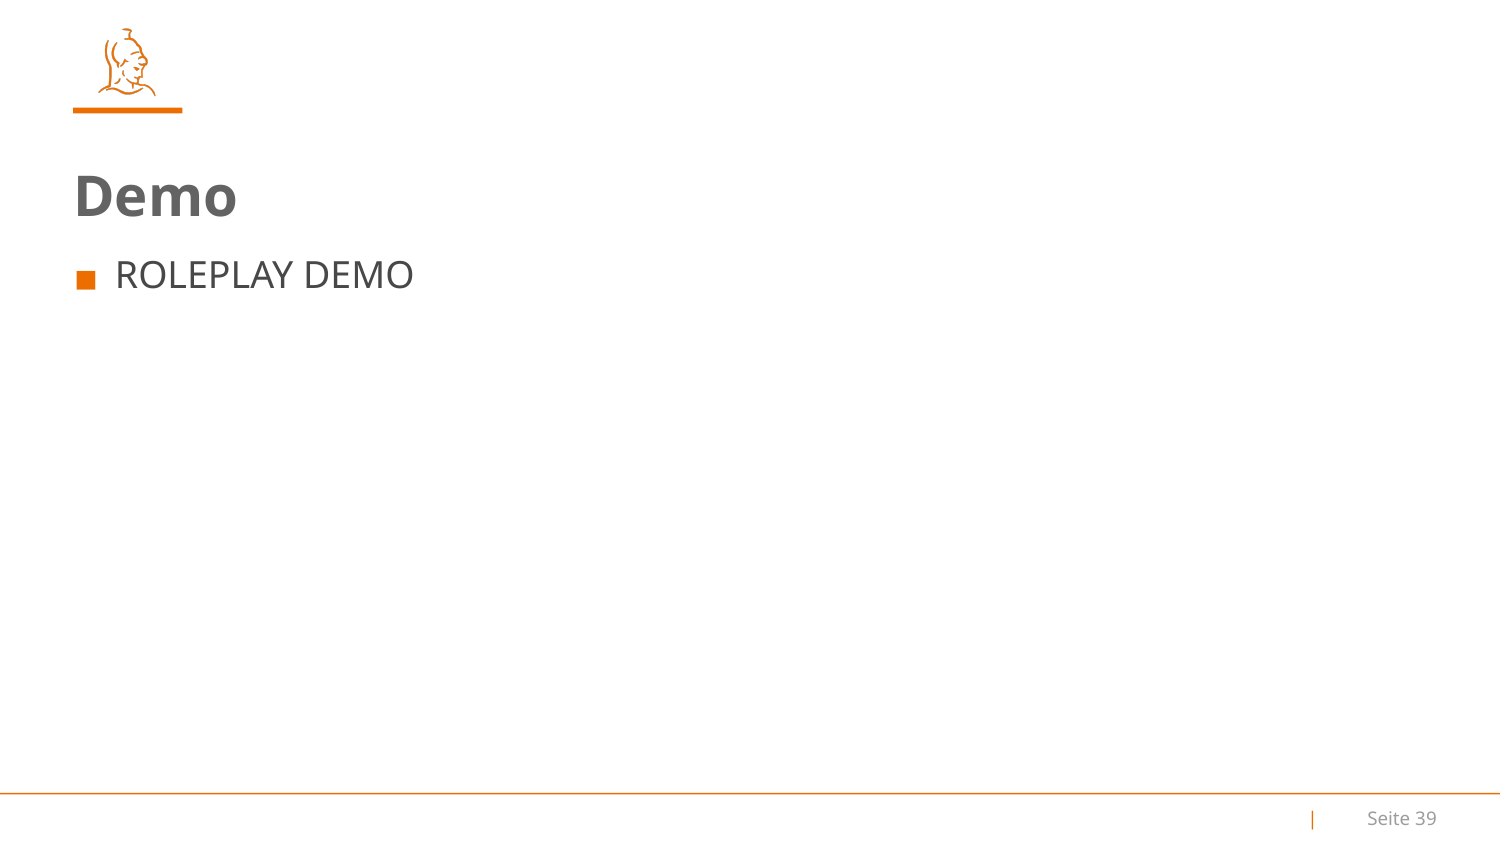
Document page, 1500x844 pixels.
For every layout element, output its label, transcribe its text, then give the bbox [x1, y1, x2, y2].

list Demo [62, 155, 1230, 237]
picture [95, 26, 158, 98]
list ROLEPLAY DEMO [62, 245, 1036, 775]
